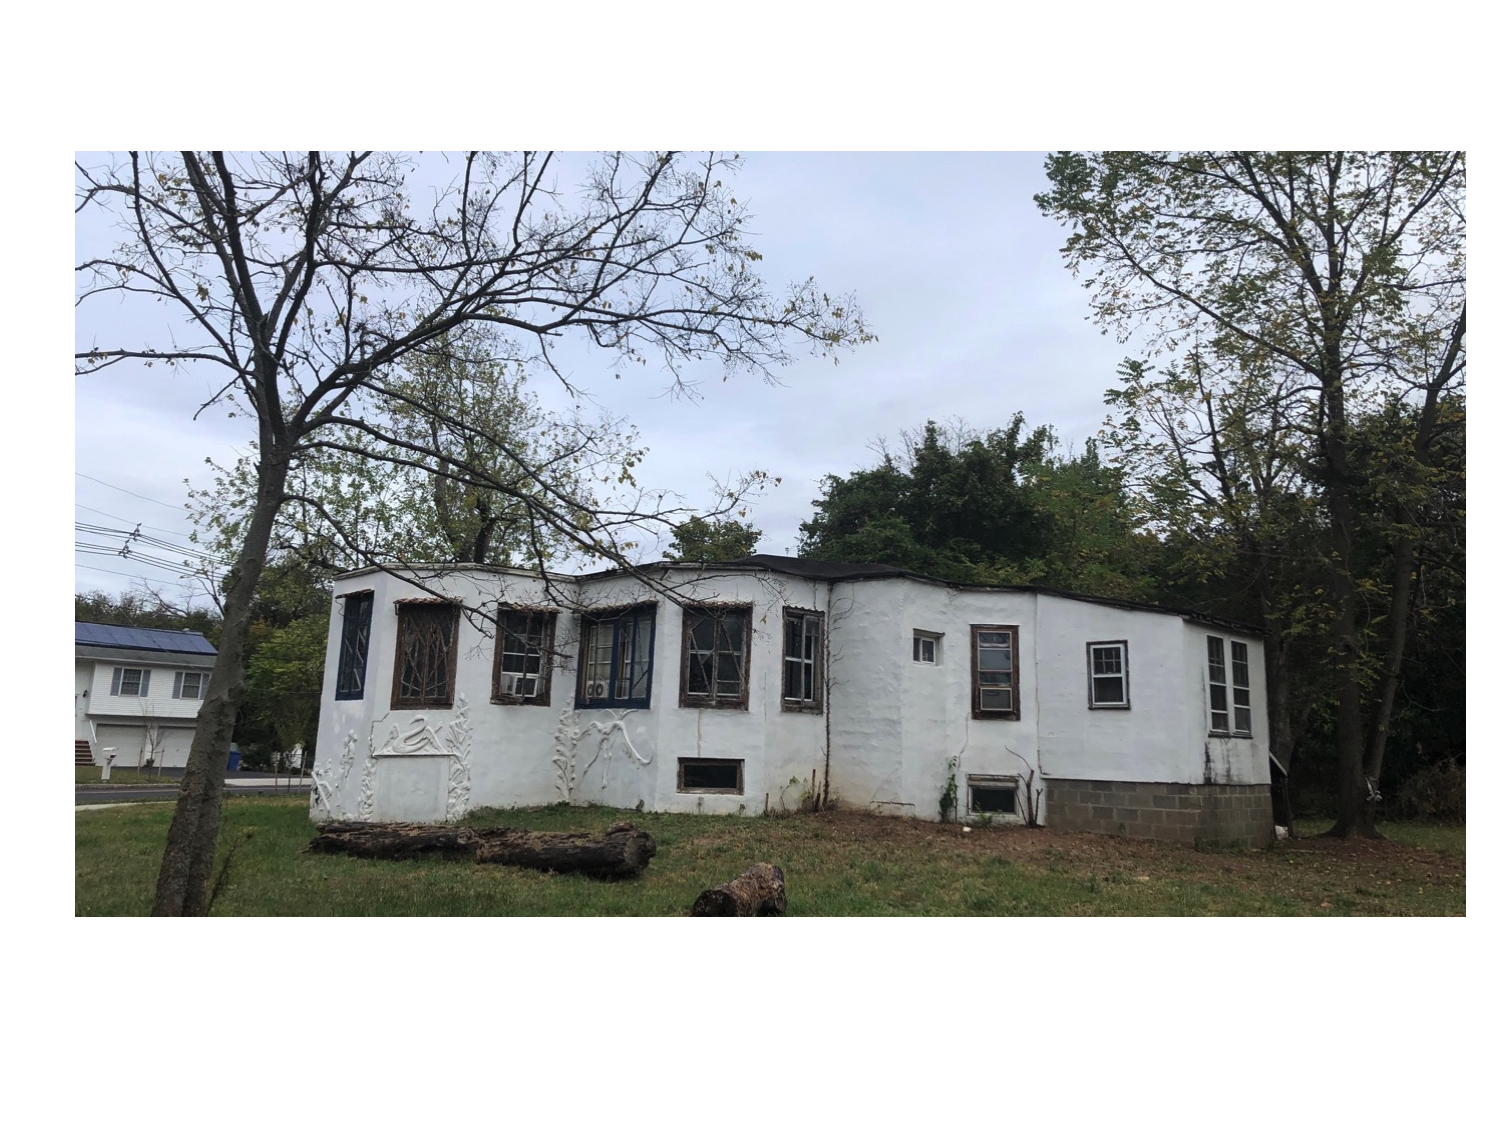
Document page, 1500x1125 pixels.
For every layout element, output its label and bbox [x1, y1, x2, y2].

picture [75, 151, 1466, 917]
